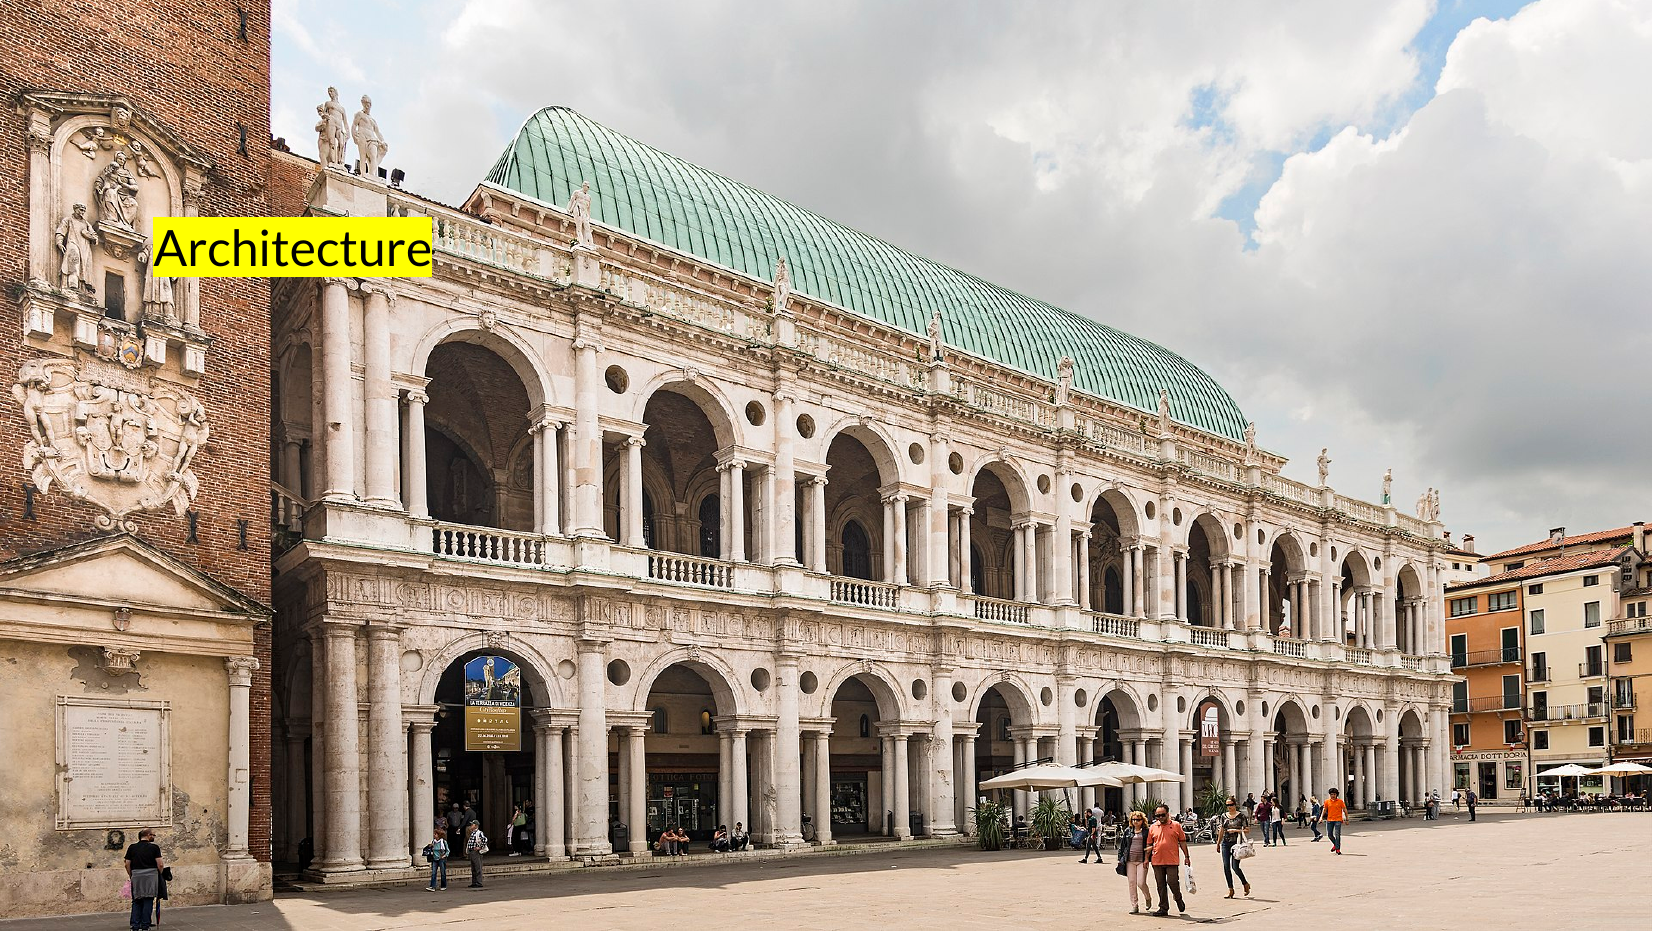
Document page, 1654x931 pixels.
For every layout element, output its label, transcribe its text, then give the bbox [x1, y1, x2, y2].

list Architecture [82, 217, 809, 839]
picture [0, 0, 1652, 931]
